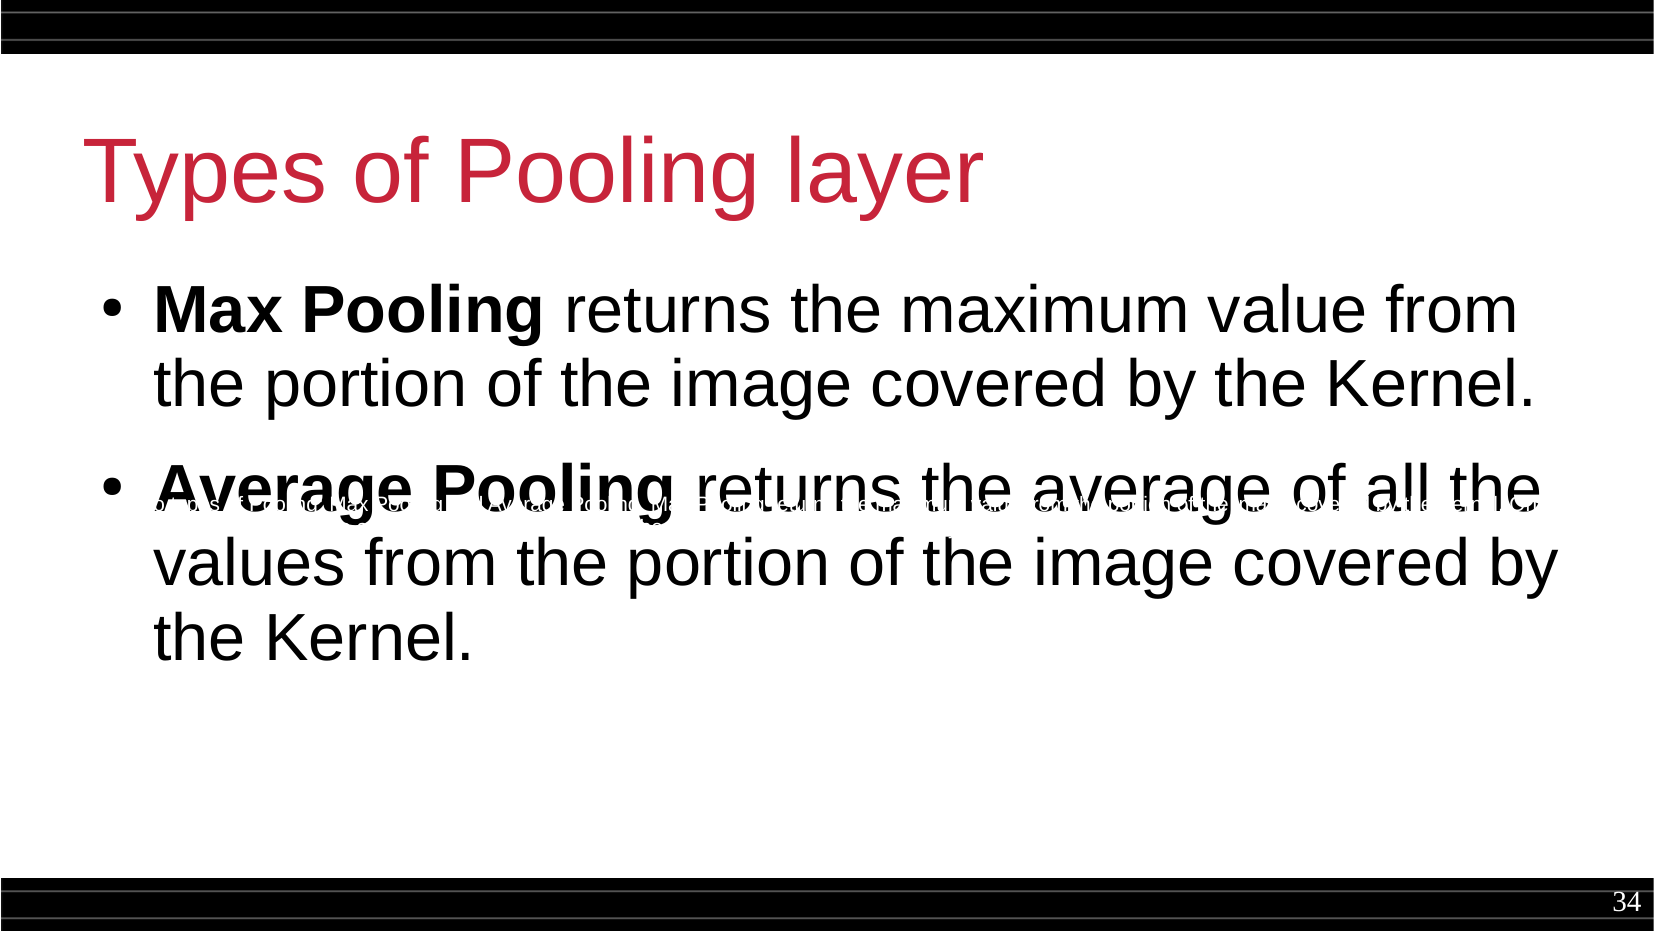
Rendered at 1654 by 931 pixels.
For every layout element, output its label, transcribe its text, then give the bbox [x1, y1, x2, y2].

picture [1, 878, 1654, 931]
list Max Pooling returns the maximum value from the portion of the image covered by the Kernel. Average Pooling returns the average of all the values from the portion of the image covered by the Kernel. [82, 547, 1571, 758]
picture [1, 0, 1654, 54]
title Types of Pooling layer [82, 92, 1571, 249]
text_box There are two types of Pooling: Max Pooling and Average Pooling. Max Pooling returns the maximum value from the portion of the image covered by the Kernel. On the other hand, Average Pooling returns the average of all the values from the portion of the image covered by the Kernel. [22, 485, 1640, 547]
list Max Pooling returns the maximum value from the portion of the image covered by the Kernel. Average Pooling returns the average of all the values from the portion of the image covered by the Kernel. [82, 271, 1571, 485]
